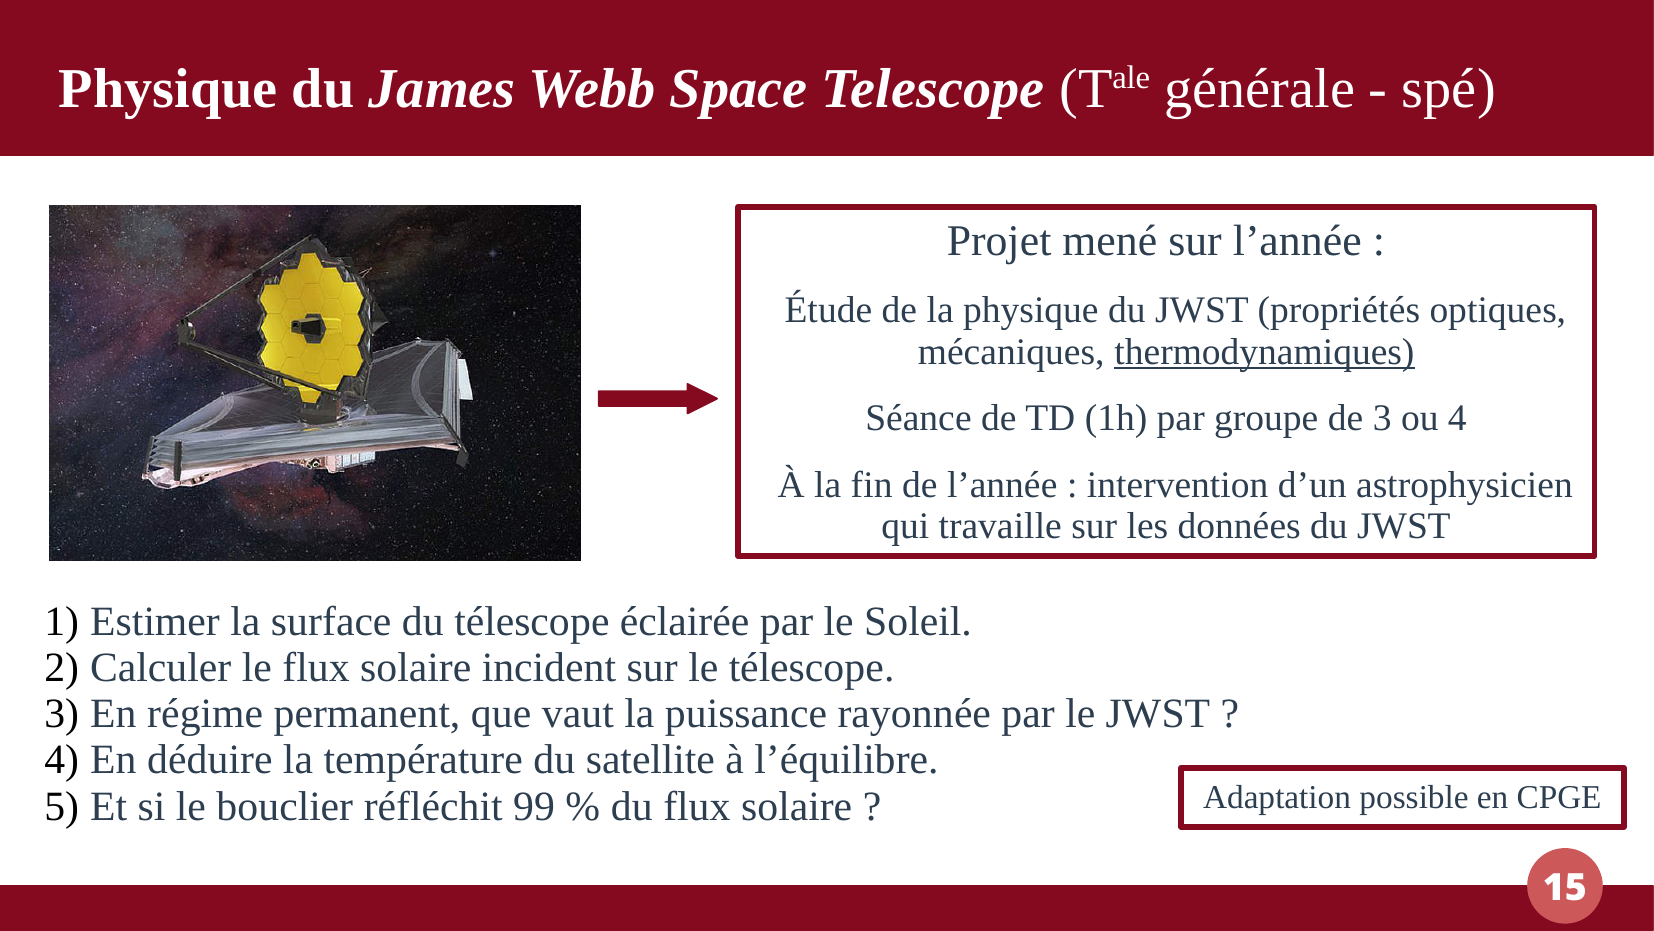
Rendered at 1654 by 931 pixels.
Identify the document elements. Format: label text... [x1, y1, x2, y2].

picture [49, 205, 581, 561]
text_box [598, 383, 718, 414]
text_box Adaptation possible en CPGE [1181, 767, 1625, 827]
title Physique du James Webb Space Telescope (Tale générale - spé) [59, 29, 1595, 148]
text_box Estimer la surface du télescope éclairée par le Soleil. Calculer le flux solaire incident sur le télescope. En régime permanent, que vaut la puissance rayonnée par le JWST ? En déduire la température du satellite à l’équilibre. Et si le bouclier réfléchit 99 % du flux solaire ? [29, 590, 1595, 857]
text_box Projet mené sur l’année : Étude de la physique du JWST (propriétés optiques, mécaniques, thermodynamiques) Séance de TD (1h) par groupe de 3 ou 4 À la fin de l’année : intervention d’un astrophysicien qui travaille sur les données du JWST [738, 206, 1595, 557]
